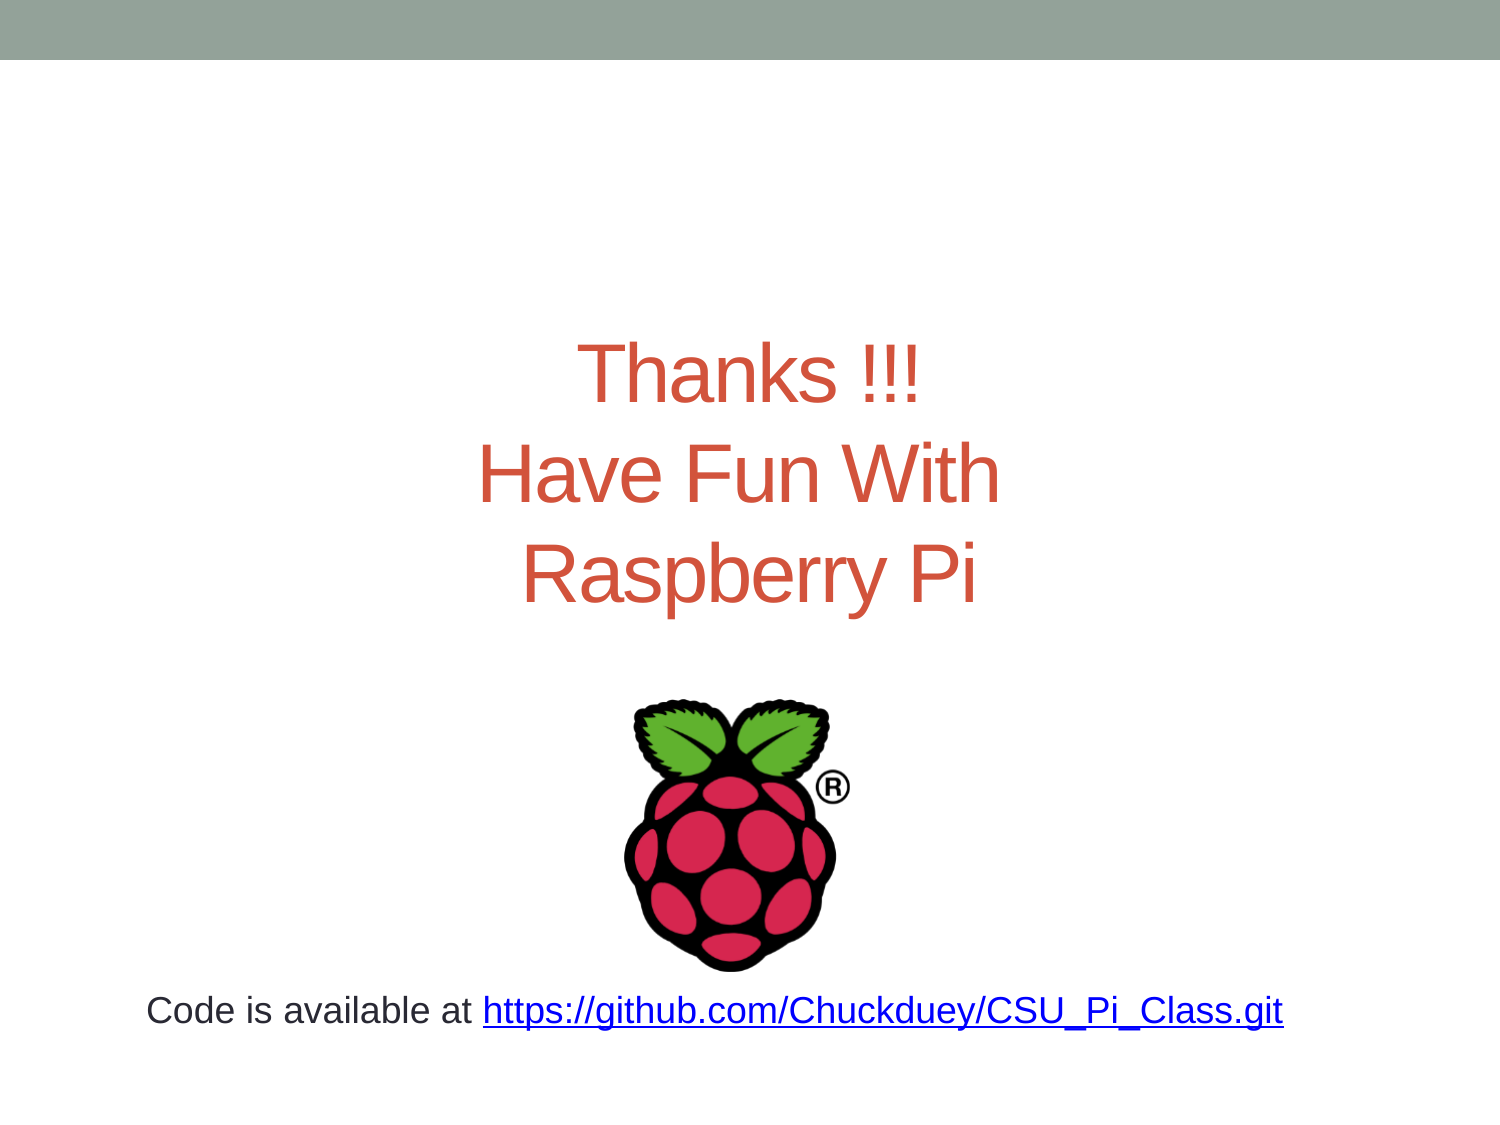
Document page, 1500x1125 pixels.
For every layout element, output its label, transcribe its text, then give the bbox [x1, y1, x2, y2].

picture [624, 699, 850, 972]
text_box Code is available at https://github.com/Chuckduey/CSU_Pi_Class.git [131, 979, 1369, 1039]
title Thanks !!! Have Fun With Raspberry Pi [75, 87, 1425, 850]
